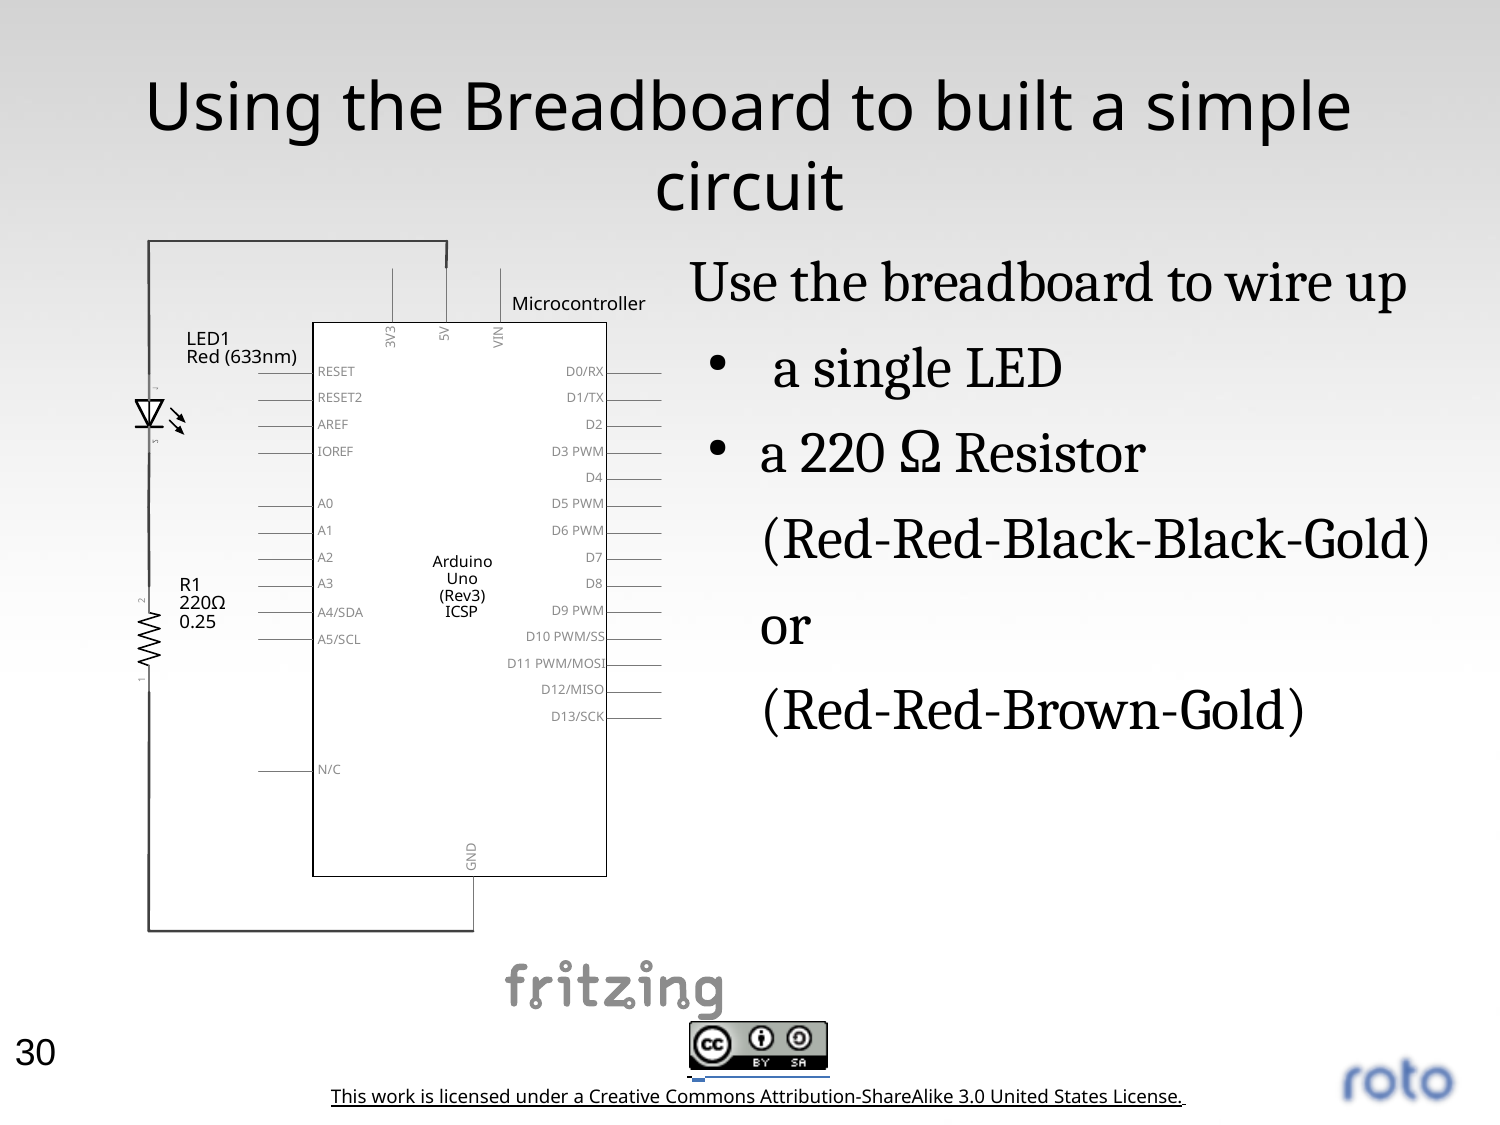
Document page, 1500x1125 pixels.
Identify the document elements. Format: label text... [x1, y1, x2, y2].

list Use the breadboard to wire up a single LED a 220 Ω Resistor (Red-Red-Black-Black-Gold) or (Red-Red-Brown-Gold) [675, 235, 1471, 948]
picture [0, 0, 1500, 1125]
title Using the Breadboard to built a simple circuit [112, 49, 1388, 238]
